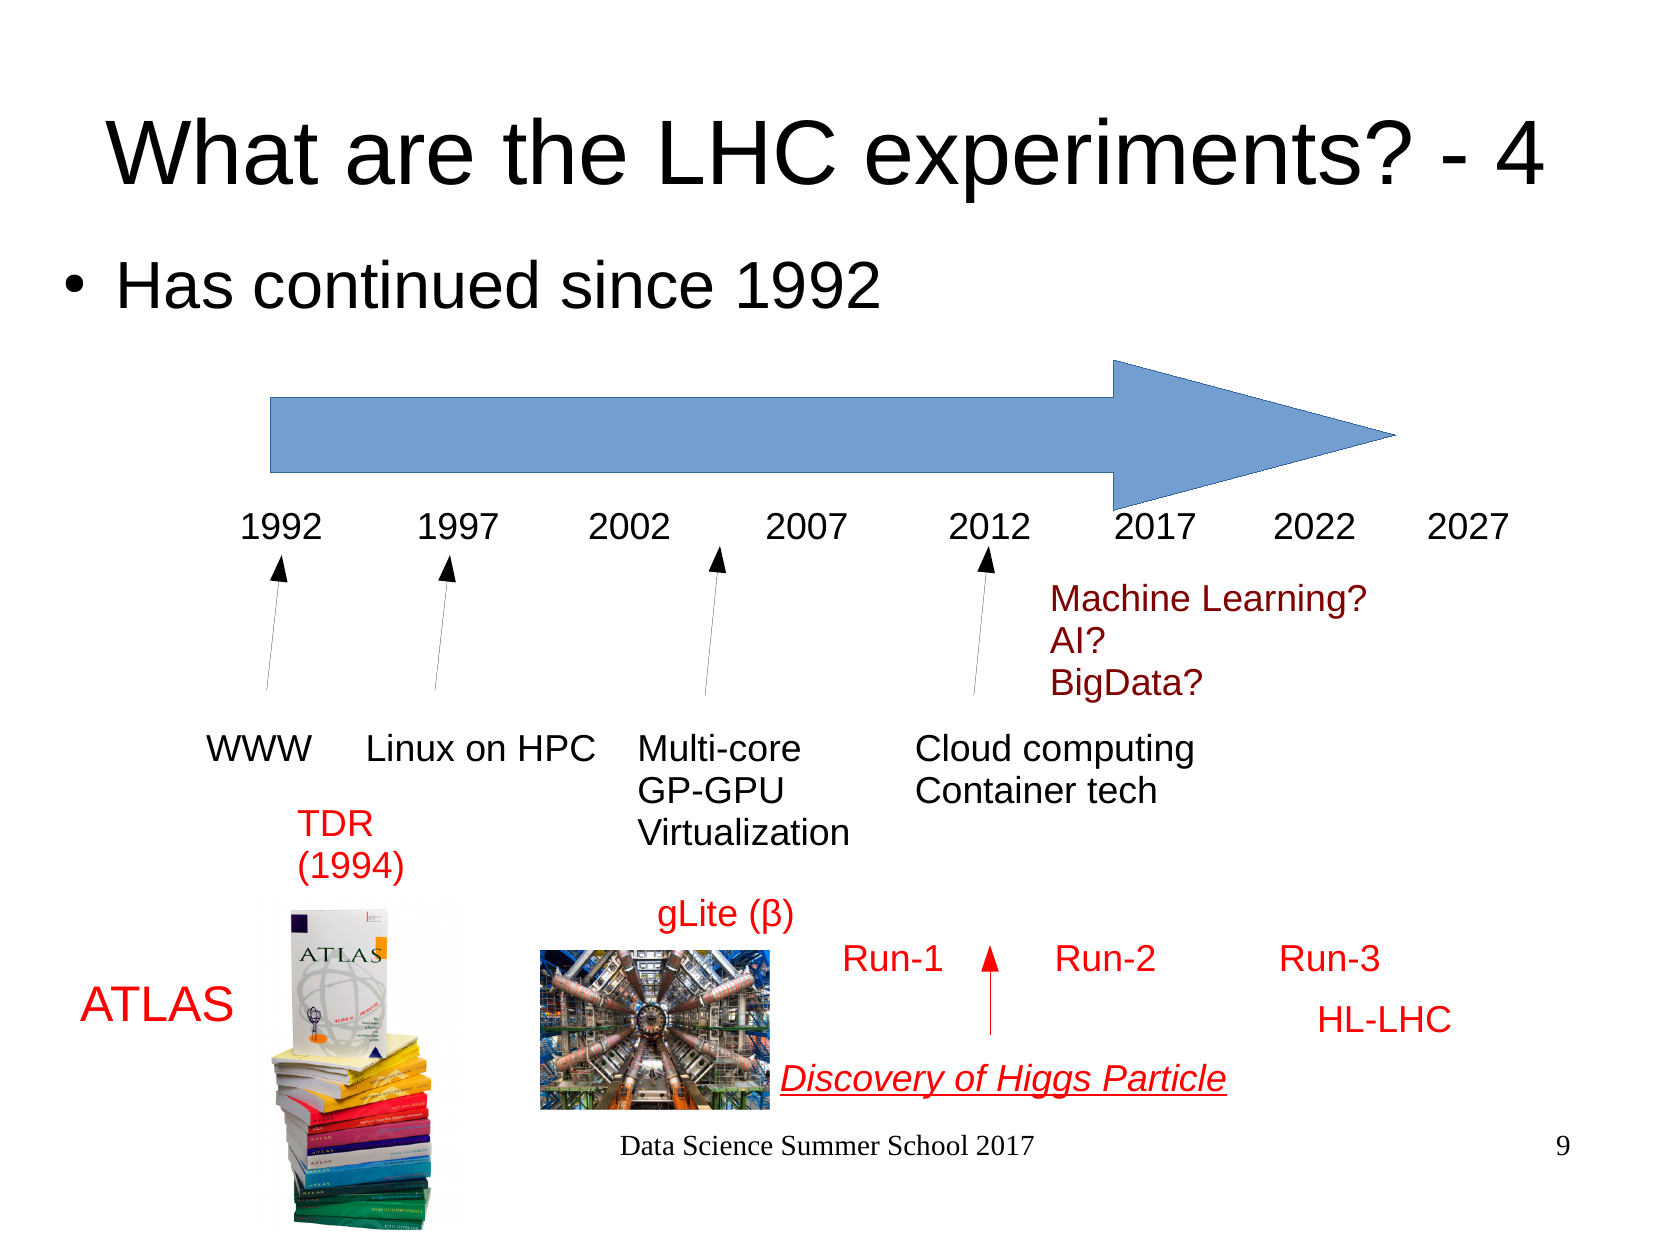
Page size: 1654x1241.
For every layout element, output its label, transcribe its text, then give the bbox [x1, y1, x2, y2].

picture [540, 950, 770, 1111]
text_box Multi-core GP-GPU Virtualization [622, 720, 892, 945]
text_box Run-3 [1264, 930, 1445, 987]
text_box ATLAS [65, 969, 256, 1096]
text_box 1992 [225, 498, 391, 556]
text_box Machine Learning? AI? BigData? [1035, 570, 1456, 736]
text_box TDR (1994) [282, 795, 481, 894]
text_box Run-1 [827, 930, 1008, 987]
text_box HL-LHC [1302, 991, 1501, 1090]
text_box WWW [191, 720, 361, 861]
text_box 2012 [933, 498, 1099, 556]
text_box 2027 [1412, 498, 1578, 556]
text_box Linux on HPC [361, 720, 620, 861]
text_box Cloud computing Container tech [900, 720, 1246, 861]
picture [256, 893, 466, 1231]
text_box Discovery of Higgs Particle [765, 1050, 1261, 1149]
text_box 2022 [1258, 498, 1412, 556]
text_box [270, 360, 1396, 498]
text_box 1997 [402, 498, 568, 556]
list Has continued since 1992 [45, 248, 1606, 968]
title What are the LHC experiments? - 4 [82, 49, 1571, 248]
text_box Run-2 [1039, 930, 1220, 987]
text_box 2017 [1099, 498, 1258, 556]
text_box 2002 [573, 498, 739, 556]
text_box 2007 [750, 498, 916, 556]
text_box gLite (β) [642, 885, 871, 984]
